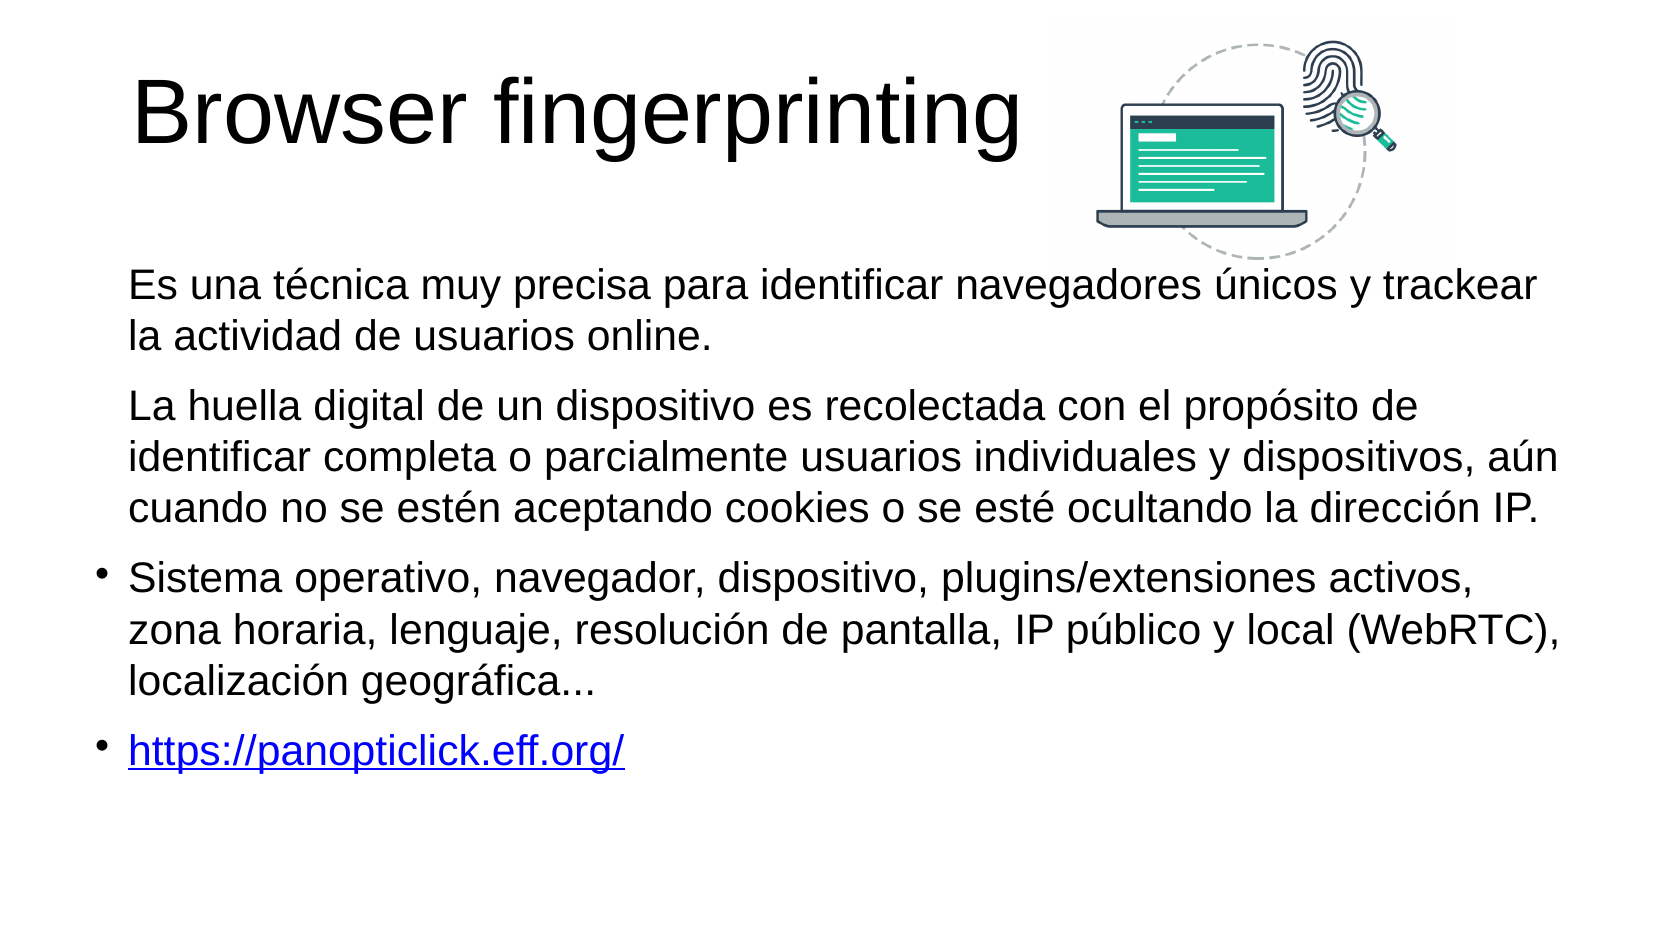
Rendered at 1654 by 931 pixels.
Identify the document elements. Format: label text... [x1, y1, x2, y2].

text_box Es una técnica muy precisa para identificar navegadores únicos y trackear la actividad de usuarios online. La huella digital de un dispositivo es recolectada con el propósito de identificar completa o parcialmente usuarios individuales y dispositivos, aún cuando no se estén aceptando cookies o se esté ocultando la dirección IP. Sistema operativo, navegador, dispositivo, plugins/extensiones activos, zona horaria, lenguaje, resolución de pantalla, IP público y local (WebRTC), localización geográfica... https://panopticlick.eff.org/ [82, 256, 1569, 795]
text_box Browser fingerprinting [0, 30, 1322, 184]
picture [1050, 14, 1456, 256]
